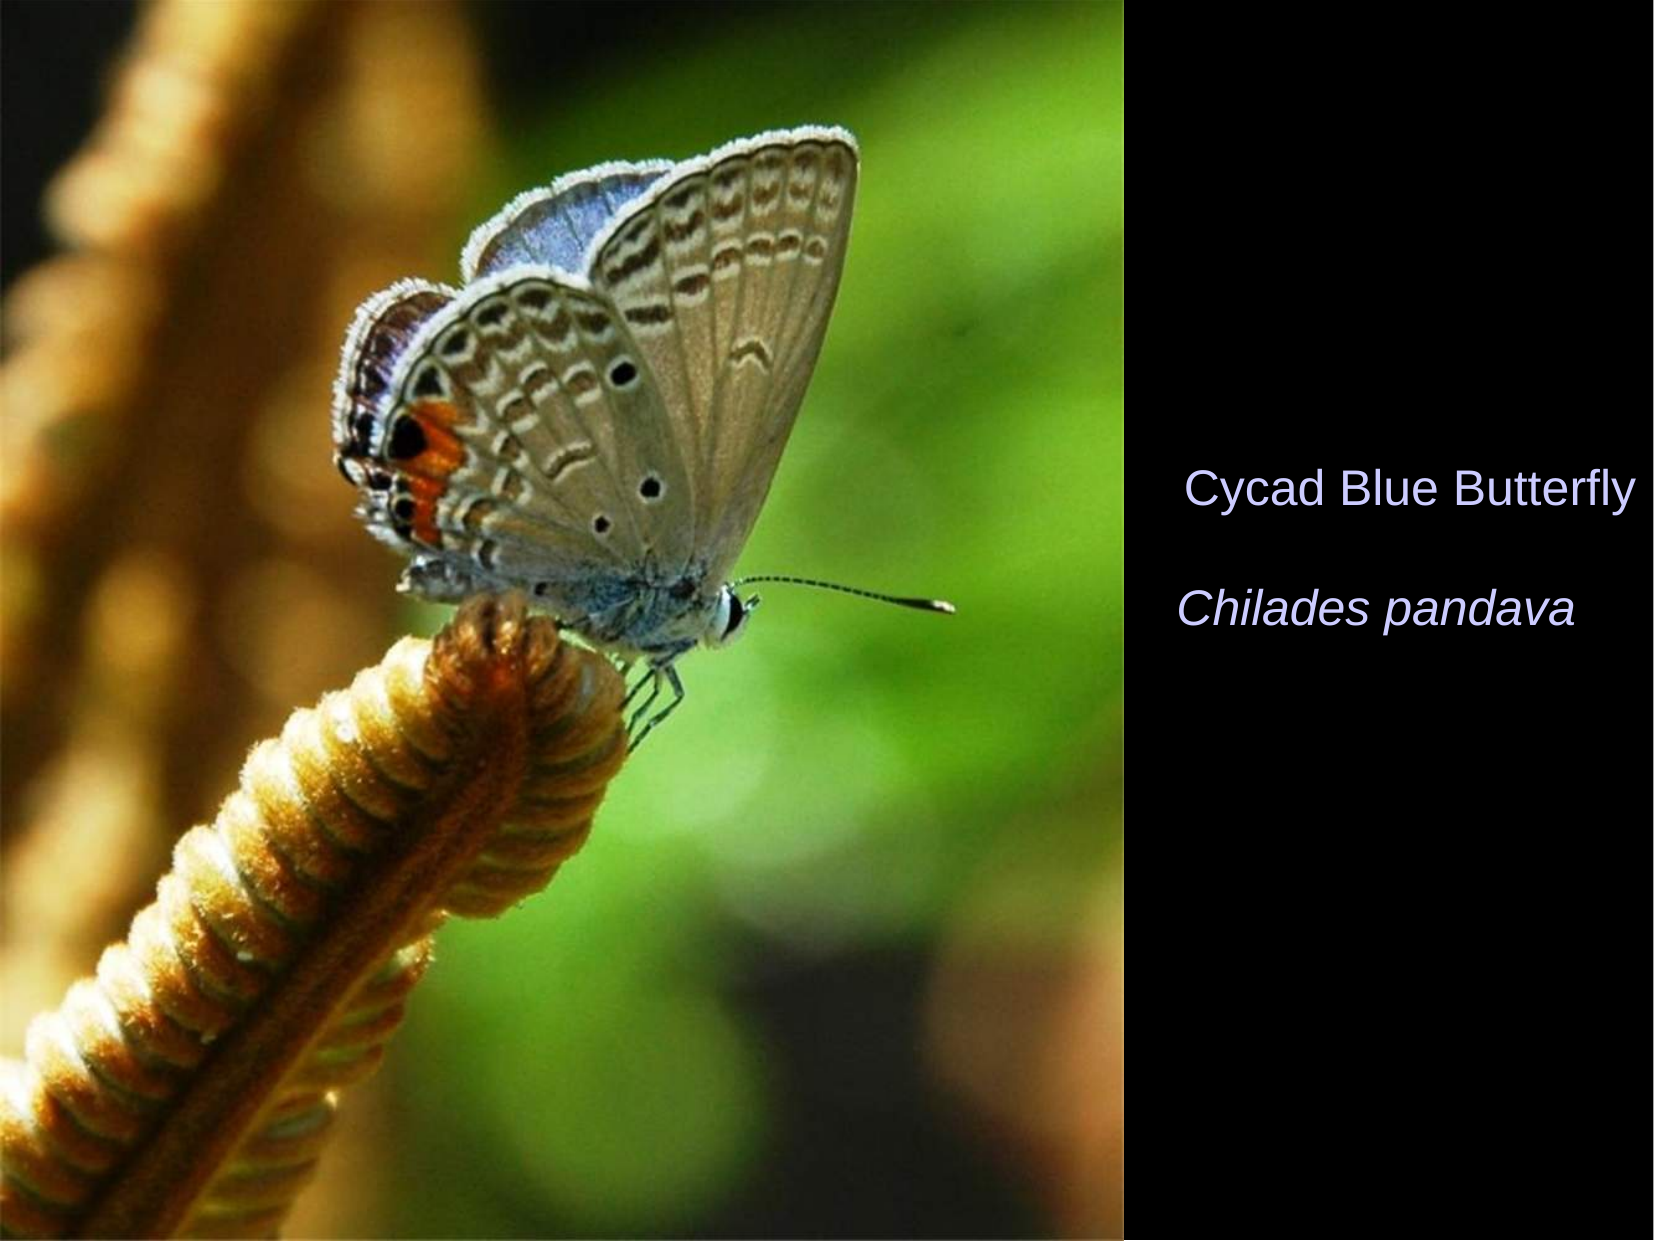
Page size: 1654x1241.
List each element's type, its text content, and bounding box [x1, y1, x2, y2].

picture [0, 0, 1124, 1241]
text_box Cycad Blue Butterfly Chilades pandava [1143, 447, 1654, 643]
